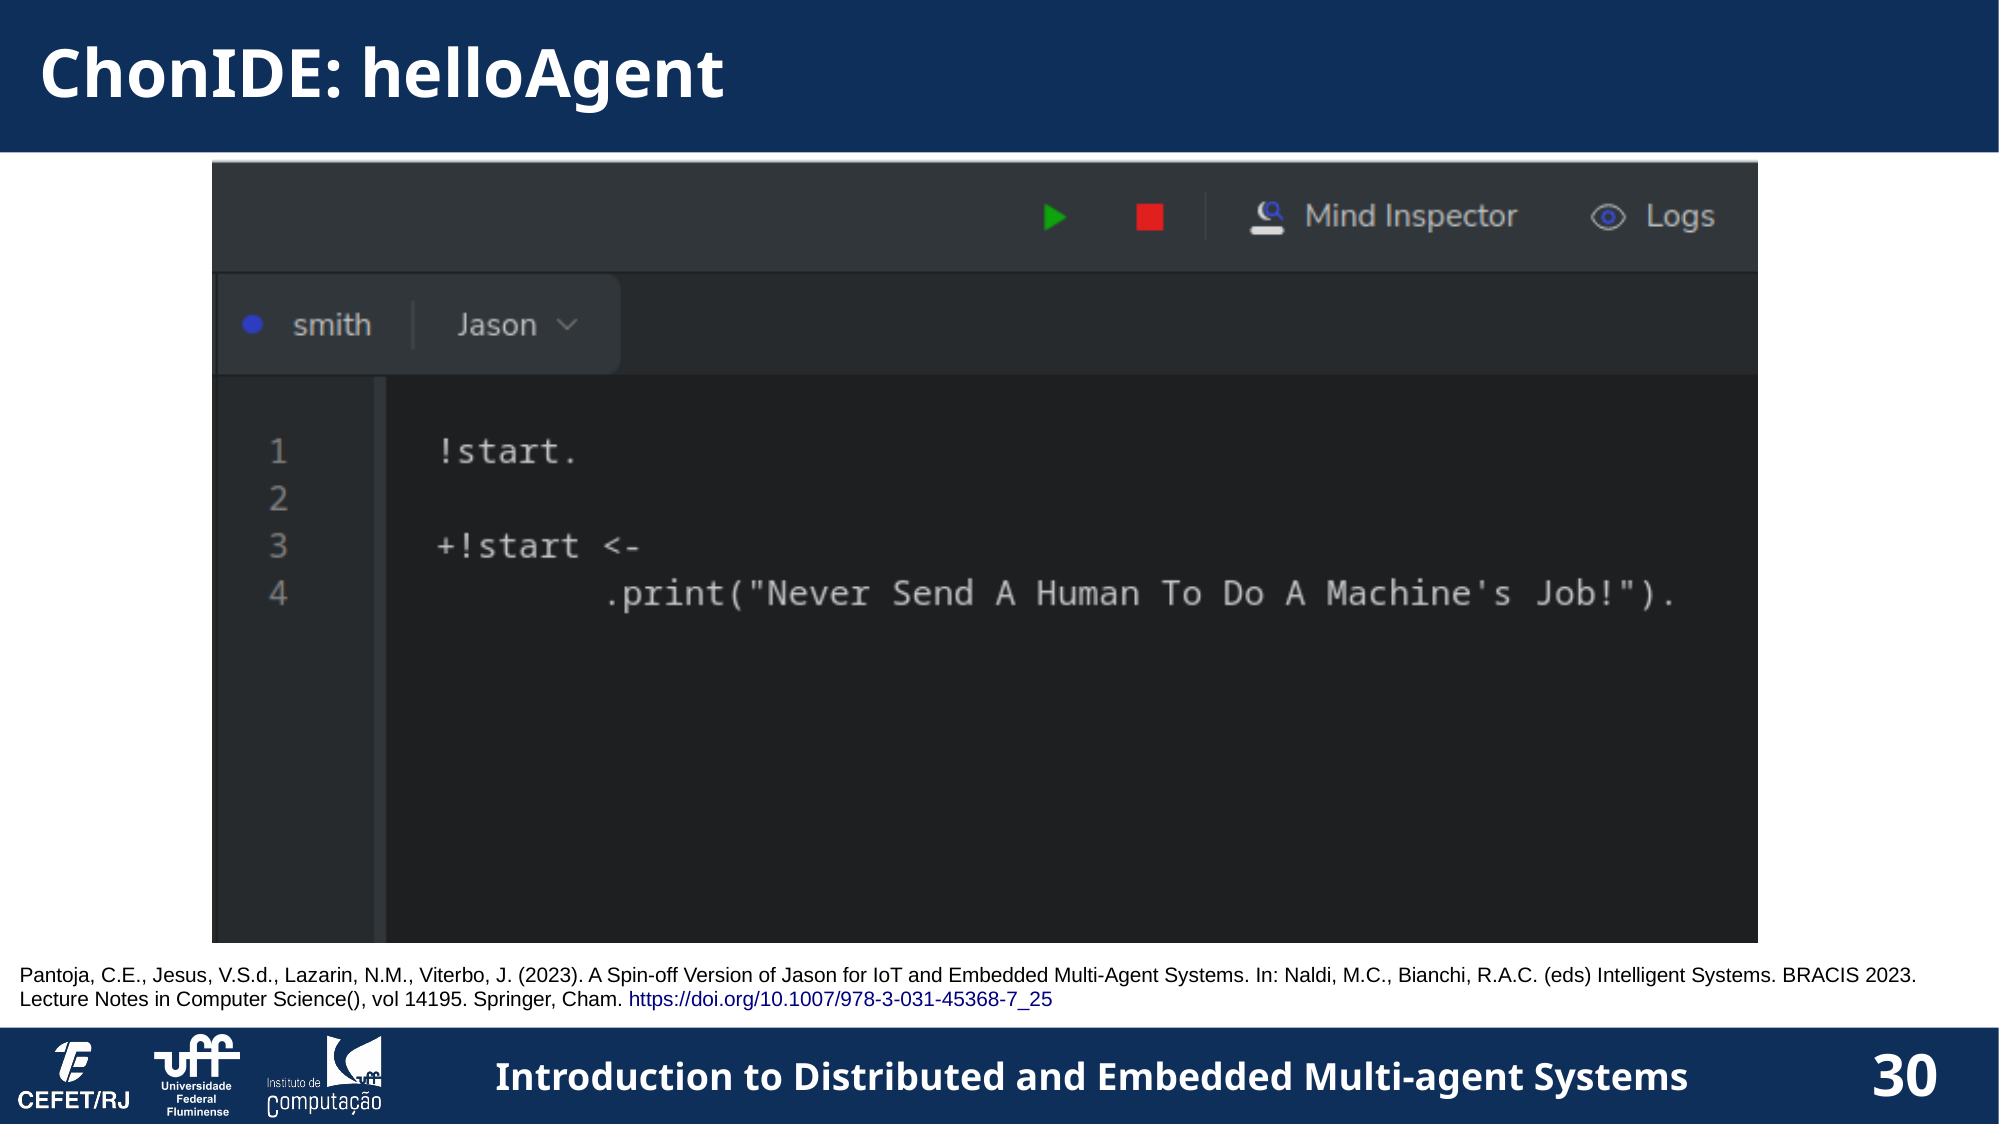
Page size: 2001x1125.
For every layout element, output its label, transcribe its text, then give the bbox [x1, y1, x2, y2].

text_box Pantoja, C.E., Jesus, V.S.d., Lazarin, N.M., Viterbo, J. (2023). A Spin-off Version of Jason for IoT and Embedded Multi-Agent Systems. In: Naldi, M.C., Bianchi, R.A.C. (eds) Intelligent Systems. BRACIS 2023. Lecture Notes in Computer Science(), vol 14195. Springer, Cham. https://doi.org/10.1007/978-3-031-45368-7_25 [4, 956, 1979, 1042]
picture [153, 1042, 241, 1121]
picture [18, 1042, 129, 1125]
picture [212, 159, 1758, 943]
text_box ChonIDE: helloAgent [25, 23, 1998, 116]
picture [265, 1042, 383, 1118]
